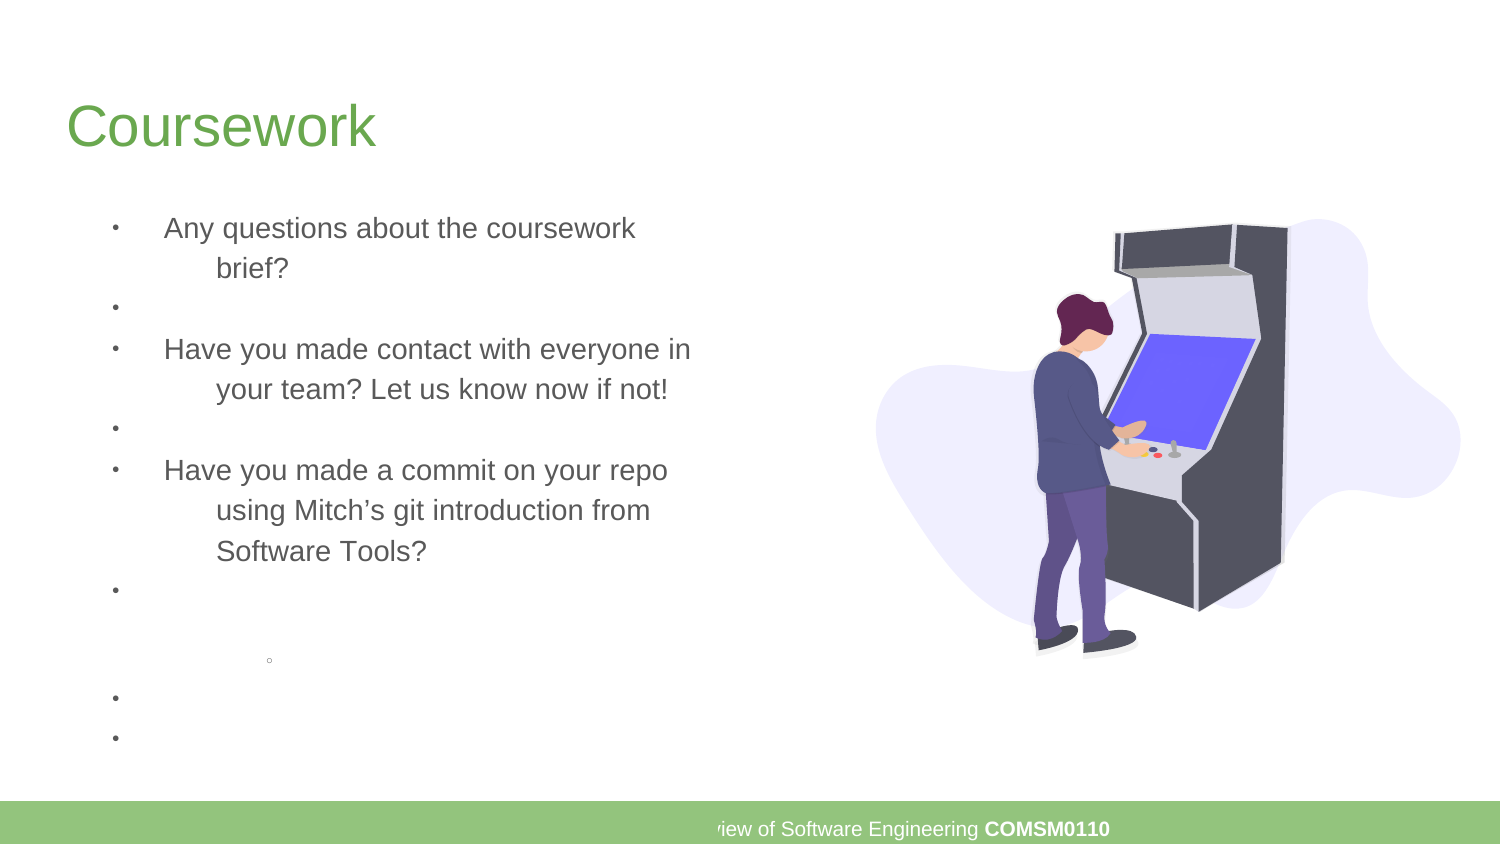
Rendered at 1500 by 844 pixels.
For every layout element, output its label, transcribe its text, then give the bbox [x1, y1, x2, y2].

list Any questions about the coursework brief? Have you made contact with everyone in your team? Let us know now if not! Have you made a commit on your repo using Mitch’s git introduction from Software Tools? [51, 189, 708, 750]
title Coursework [51, 72, 1449, 167]
picture [875, 219, 1461, 660]
text_box [269, 375, 300, 427]
